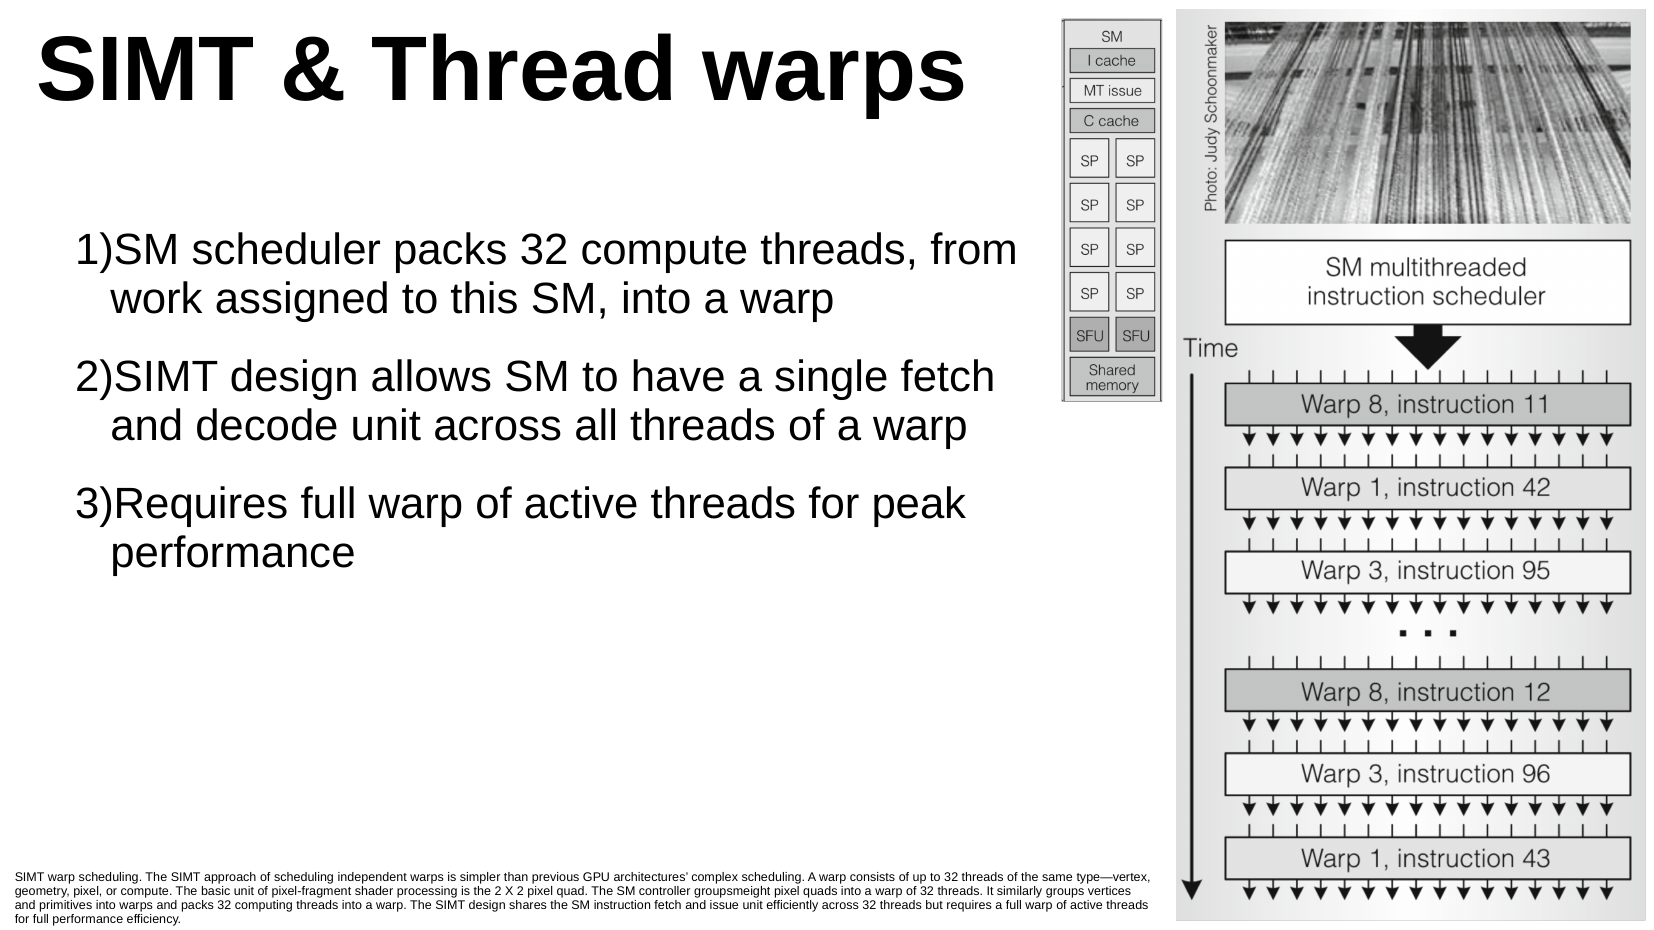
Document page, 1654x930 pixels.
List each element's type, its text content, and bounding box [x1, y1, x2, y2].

picture [1050, 0, 1653, 930]
title SIMT & Thread warps [0, 0, 1005, 138]
list SM scheduler packs 32 compute threads, from work assigned to this SM, into a warp SIMT design allows SM to have a single fetch and decode unit across all threads of a warp Requires full warp of active threads for peak performance [75, 225, 1051, 601]
text_box SIMT warp scheduling. The SIMT approach of scheduling independent warps is simpler than previous GPU architectures’ complex scheduling. A warp consists of up to 32 threads of the same type—vertex, geometry, pixel, or compute. The basic unit of pixel-fragment shader processing is the 2 X 2 pixel quad. The SM controller groupsmeight pixel quads into a warp of 32 threads. It similarly groups vertices and primitives into warps and packs 32 computing threads into a warp. The SIMT design shares the SM instruction fetch and issue unit efficiently across 32 threads but requires a full warp of active threads for full performance efficiency. [0, 862, 1168, 930]
